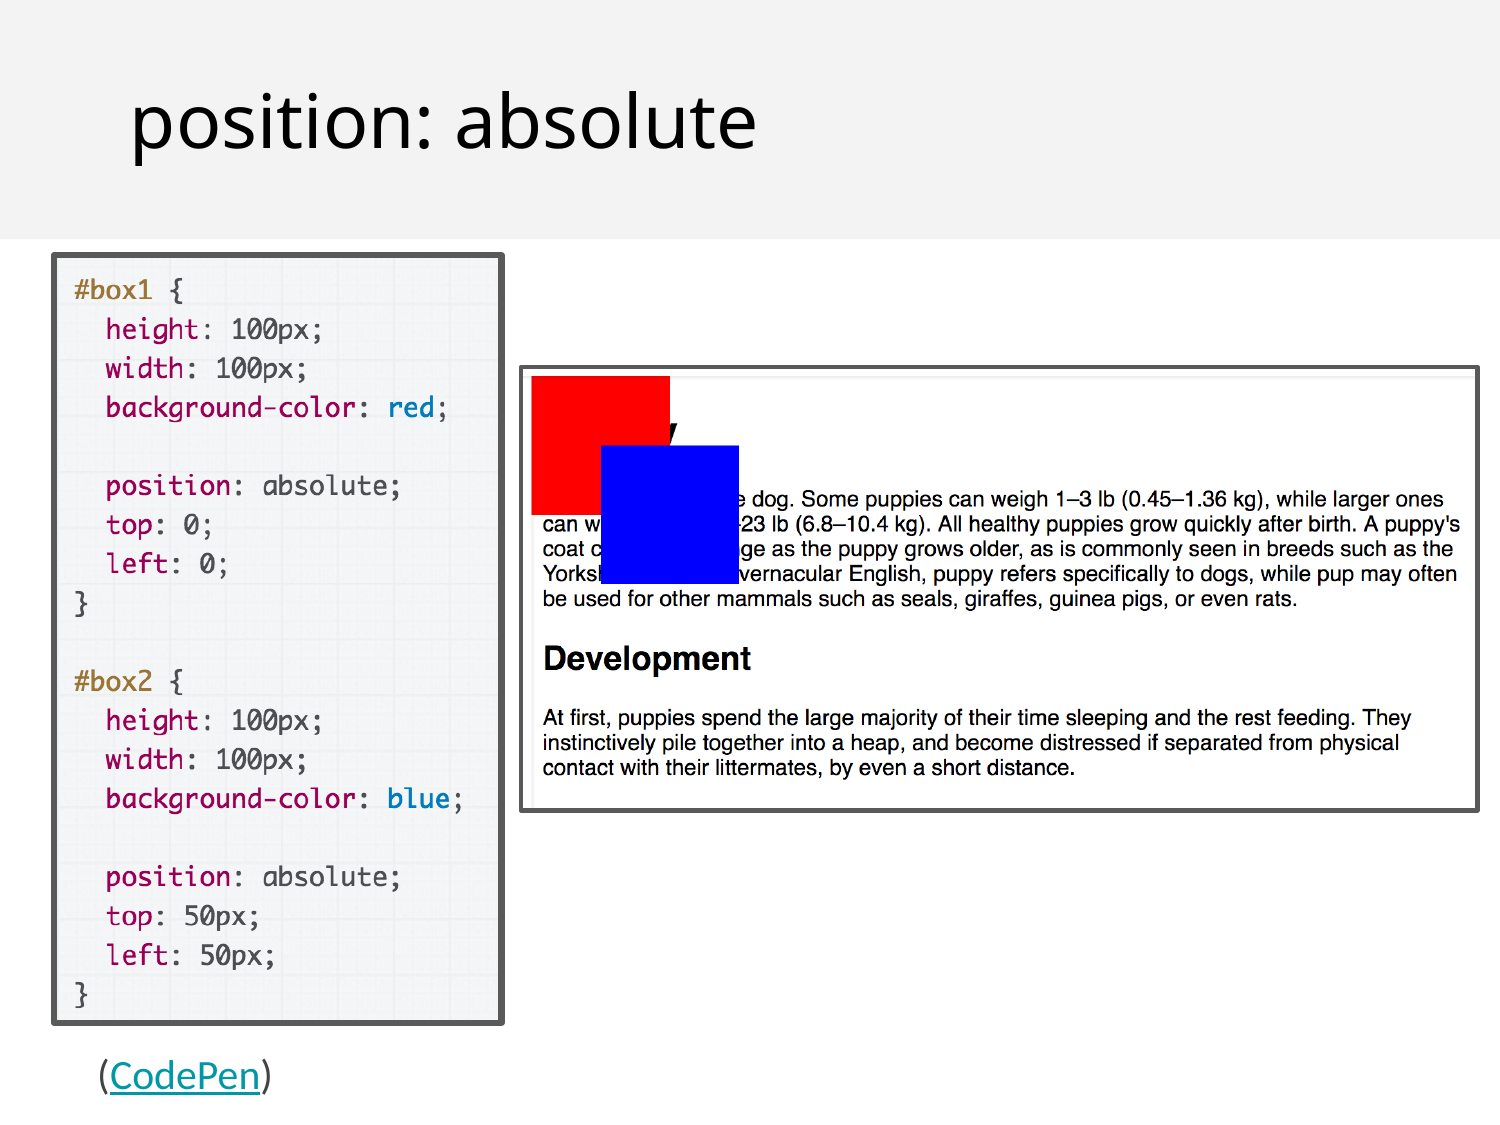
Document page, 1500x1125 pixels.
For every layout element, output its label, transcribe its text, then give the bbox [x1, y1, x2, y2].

title position: absolute [115, 59, 1359, 185]
list (CodePen) [82, 1026, 325, 1125]
picture [523, 369, 1475, 808]
picture [57, 258, 499, 1020]
